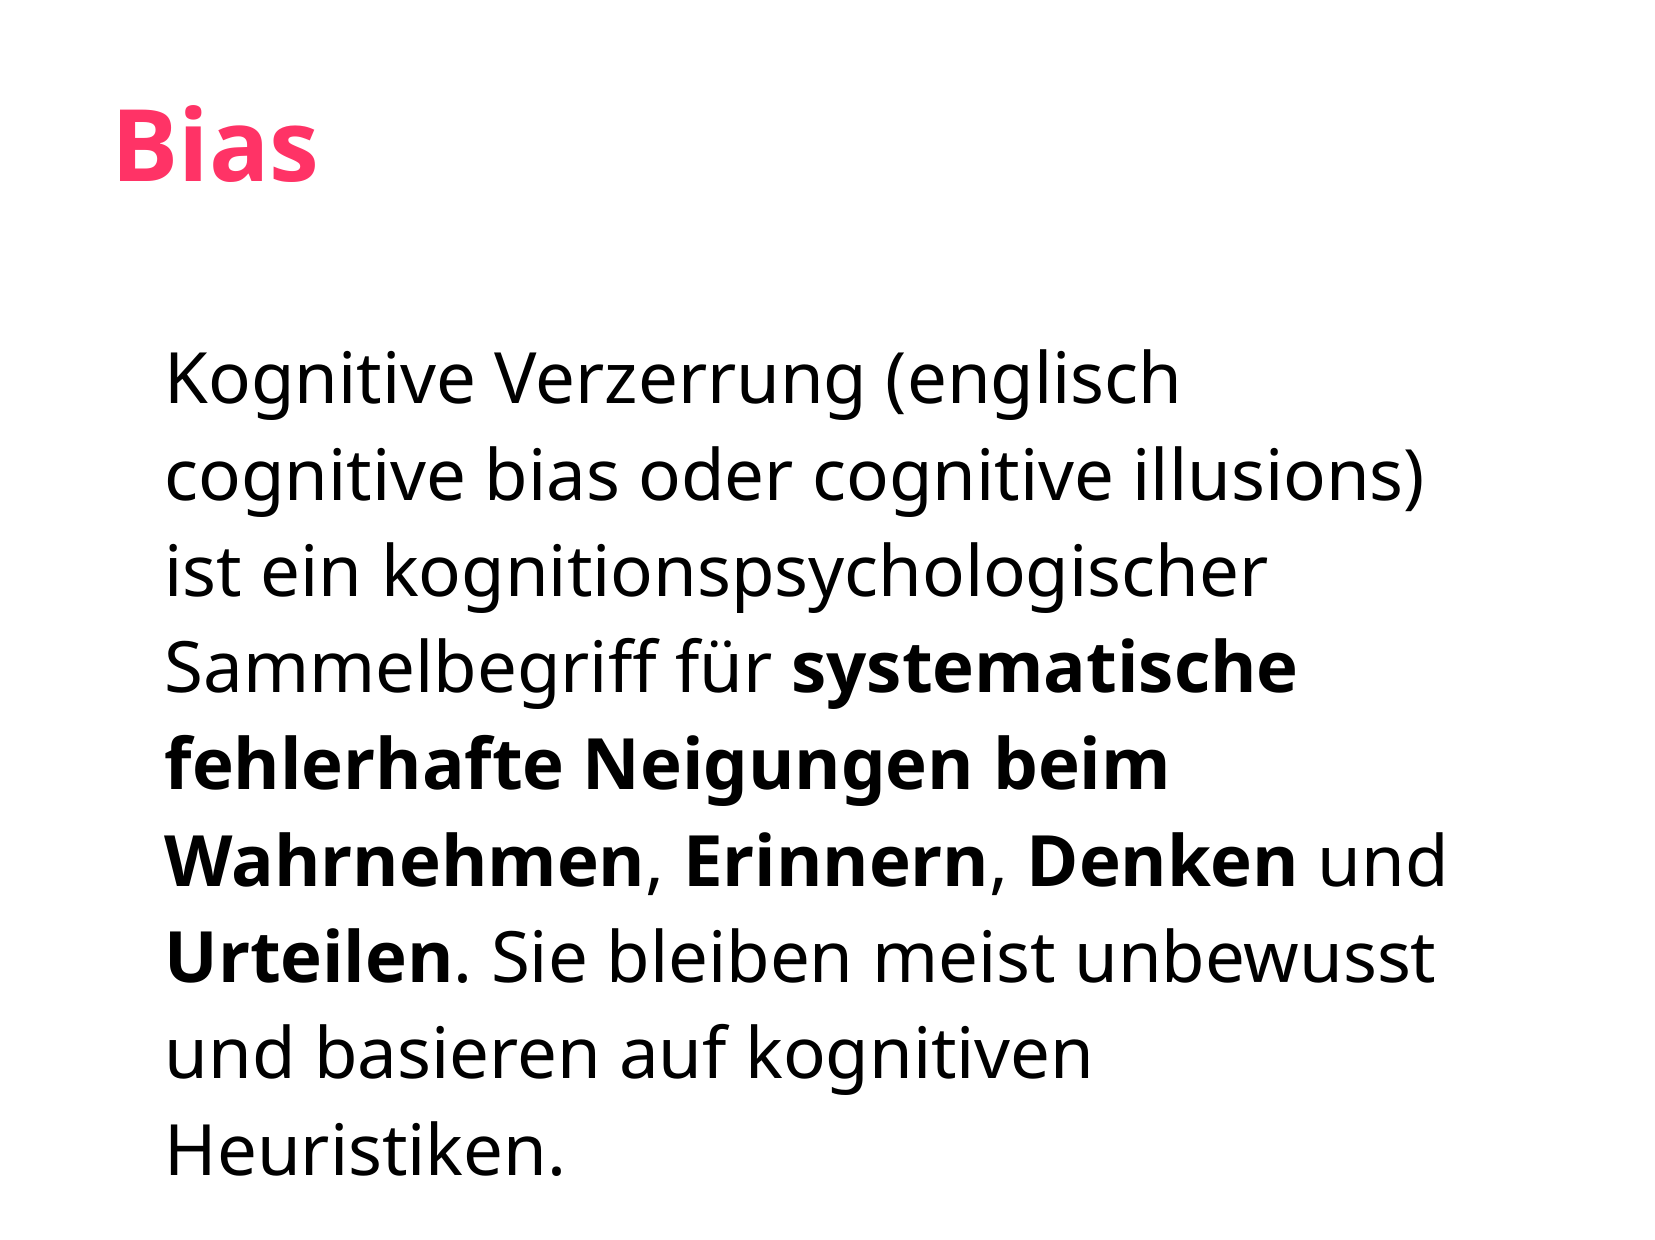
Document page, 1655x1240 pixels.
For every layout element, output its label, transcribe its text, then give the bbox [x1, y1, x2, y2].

text_box Kognitive Verzerrung (englisch cognitive bias oder cognitive illusions) ist ein kognitionspsychologischer Sammelbegriff für systematische fehlerhafte Neigungen beim Wahrnehmen, Erinnern, Denken und Urteilen. Sie bleiben meist unbewusst und basieren auf kognitiven Heuristiken. – Wikipedia [150, 320, 1501, 1128]
text_box Bias [96, 67, 1447, 195]
